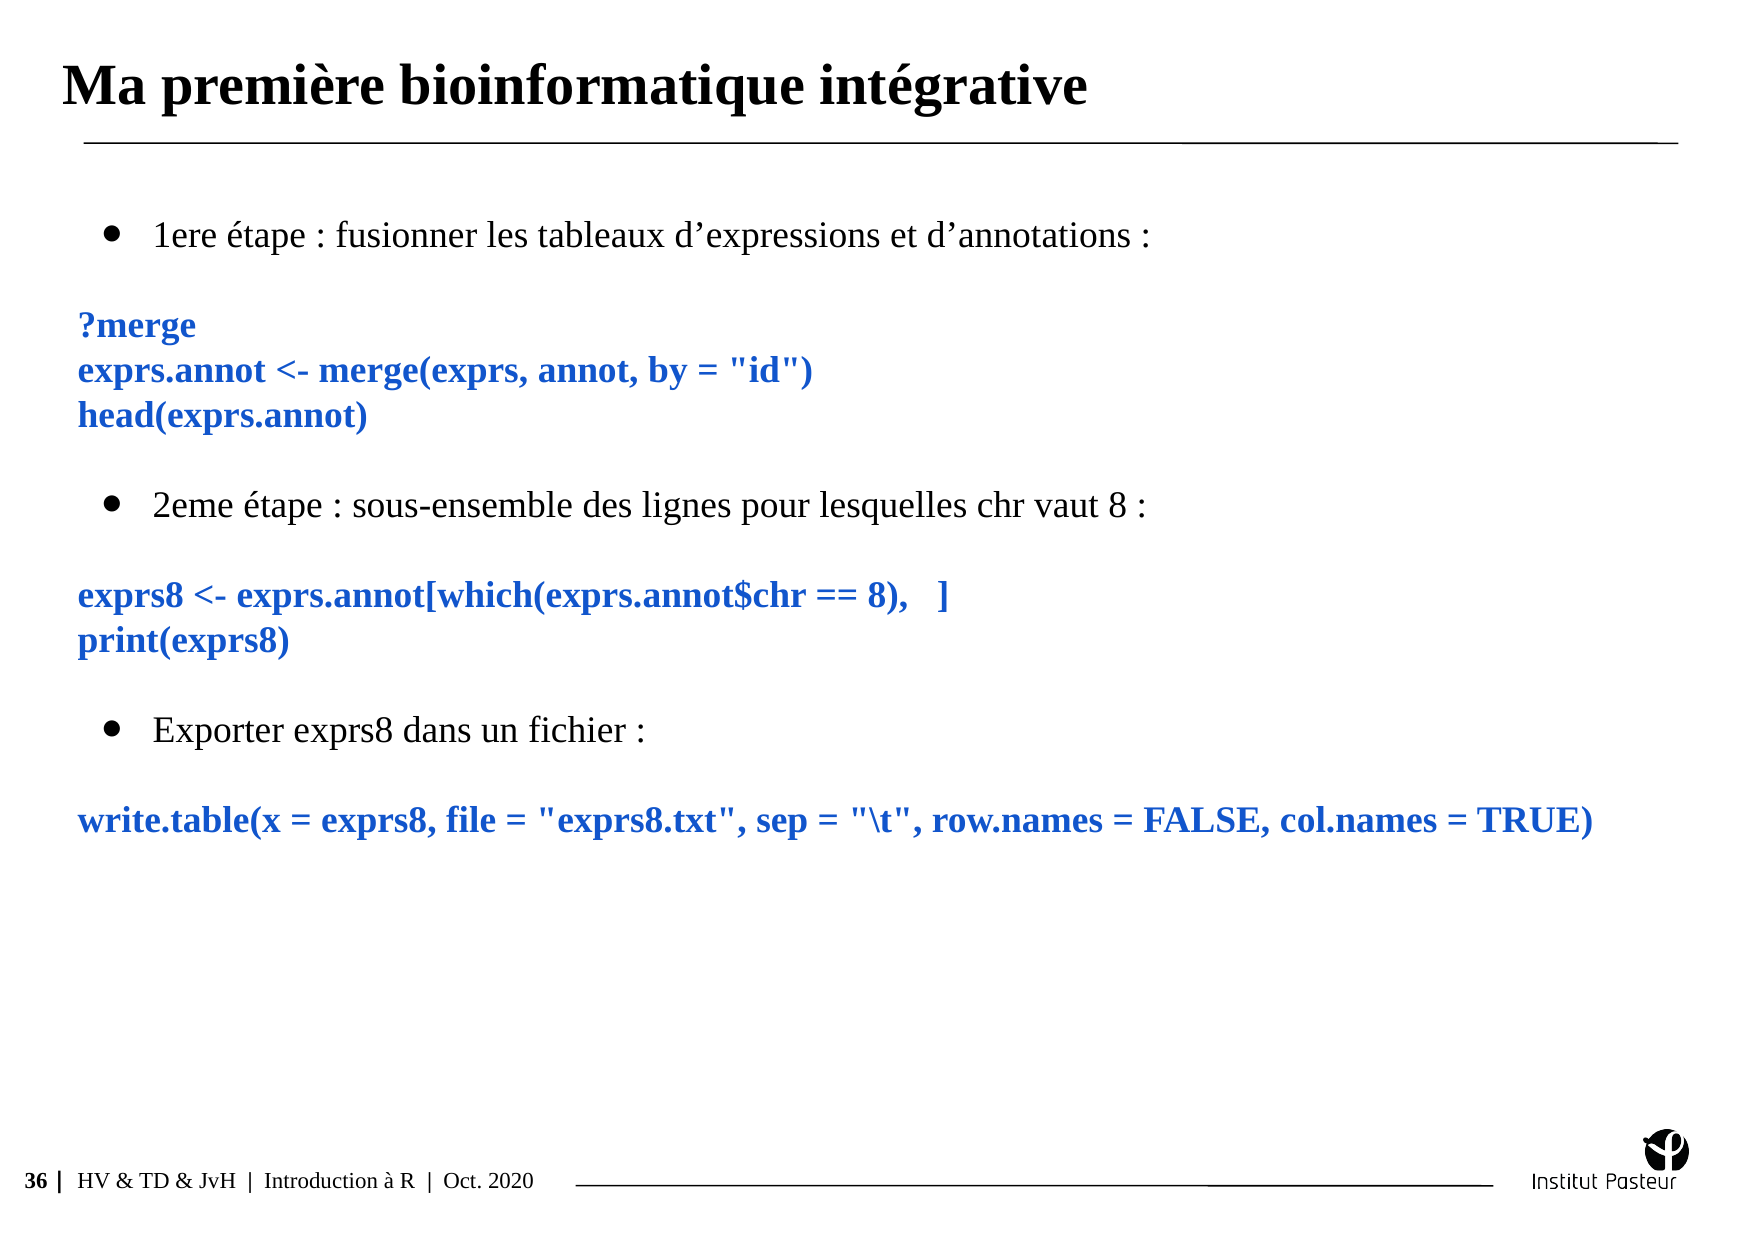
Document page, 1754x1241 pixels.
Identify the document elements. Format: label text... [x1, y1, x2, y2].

text_box Ma première bioinformatique intégrative [62, 2, 1692, 160]
picture [1533, 1152, 1689, 1189]
list 1ere étape : fusionner les tableaux d’expressions et d’annotations : ?merge exprs.annot <- merge(exprs, annot, by = "id") head(exprs.annot) 2eme étape : sous-ensemble des lignes pour lesquelles chr vaut 8 : exprs8 <- exprs.annot[which(exprs.annot$chr == 8), ] print(exprs8) Exporter exprs8 dans un fichier : write.table(x = exprs8, file = "exprs8.txt", sep = "\t", row.names = FALSE, col.names = TRUE) [62, 194, 1692, 1152]
